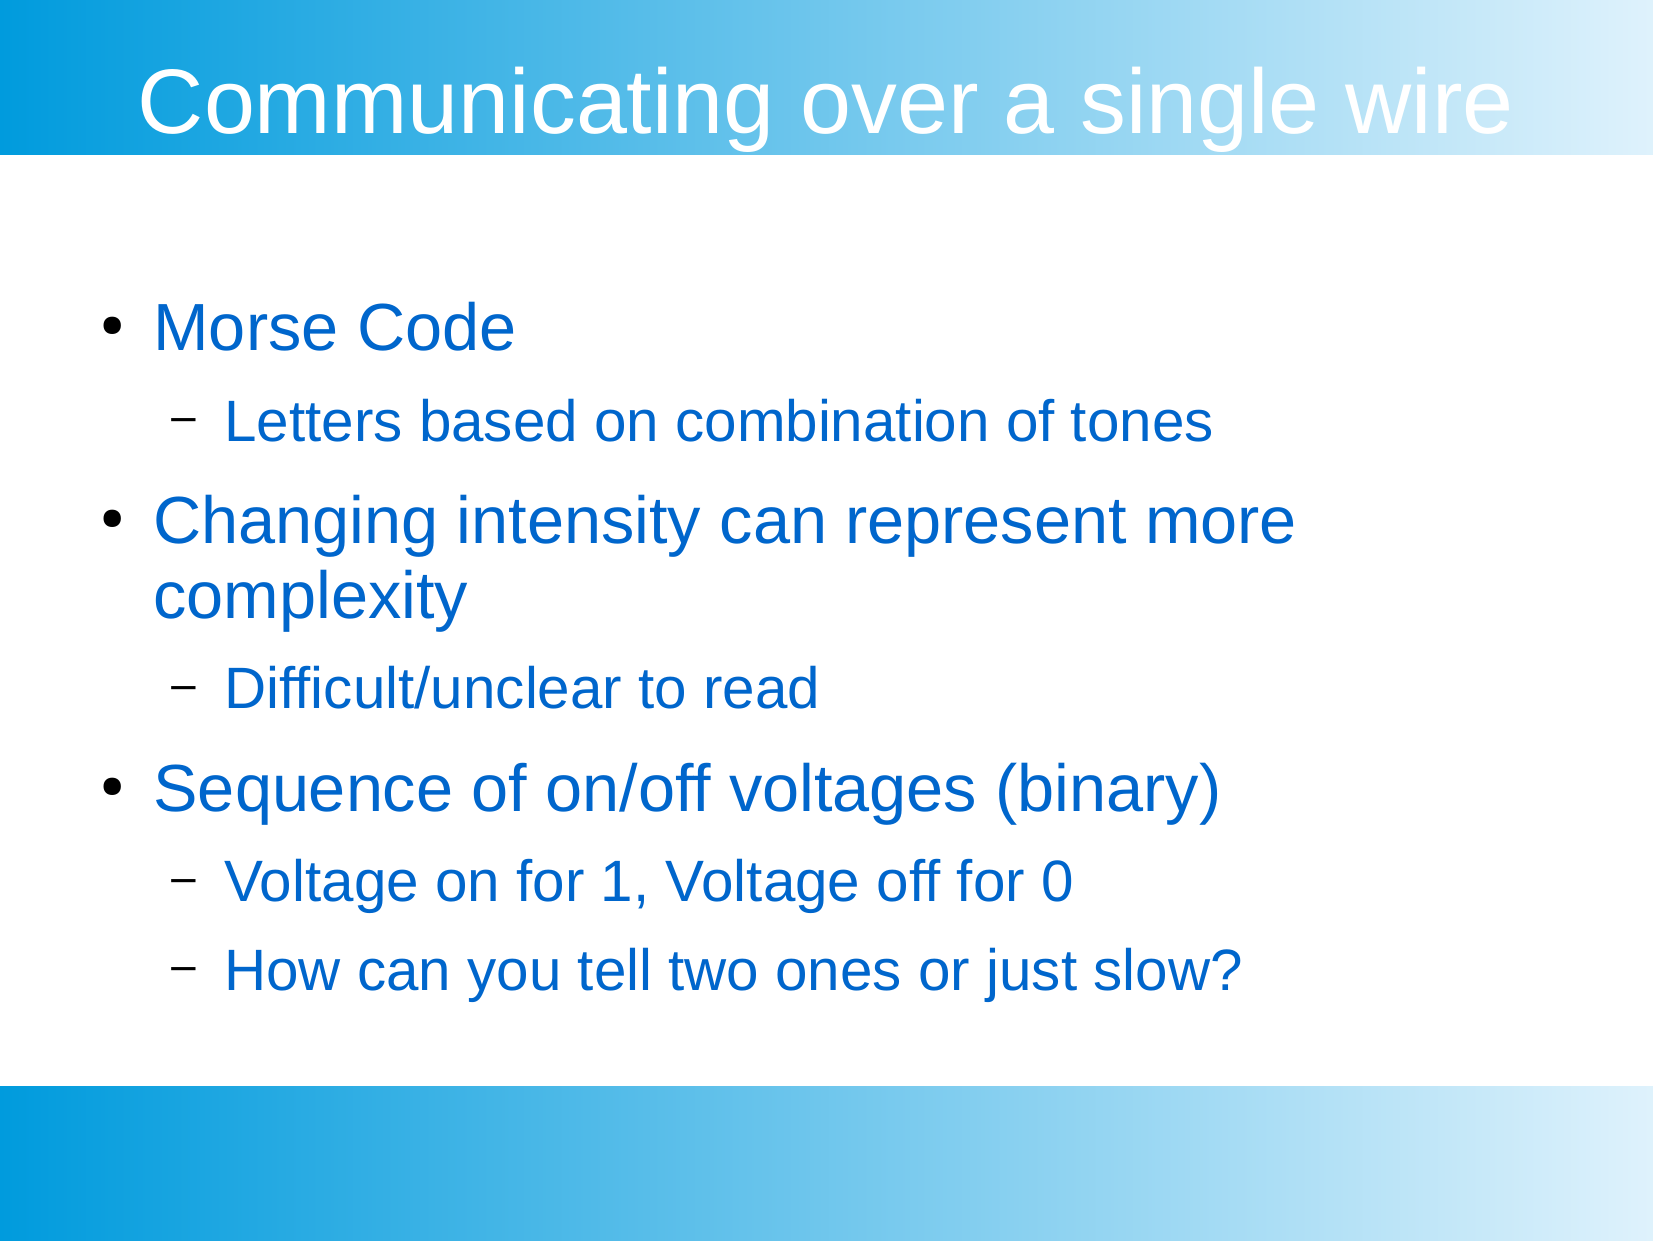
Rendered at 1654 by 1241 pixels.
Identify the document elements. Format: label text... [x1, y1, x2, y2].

list Morse Code Letters based on combination of tones Changing intensity can represent more complexity Difficult/unclear to read Sequence of on/off voltages (binary) Voltage on for 1, Voltage off for 0 How can you tell two ones or just slow? [82, 290, 1571, 1010]
title Communicating over a single wire [82, 49, 1571, 155]
